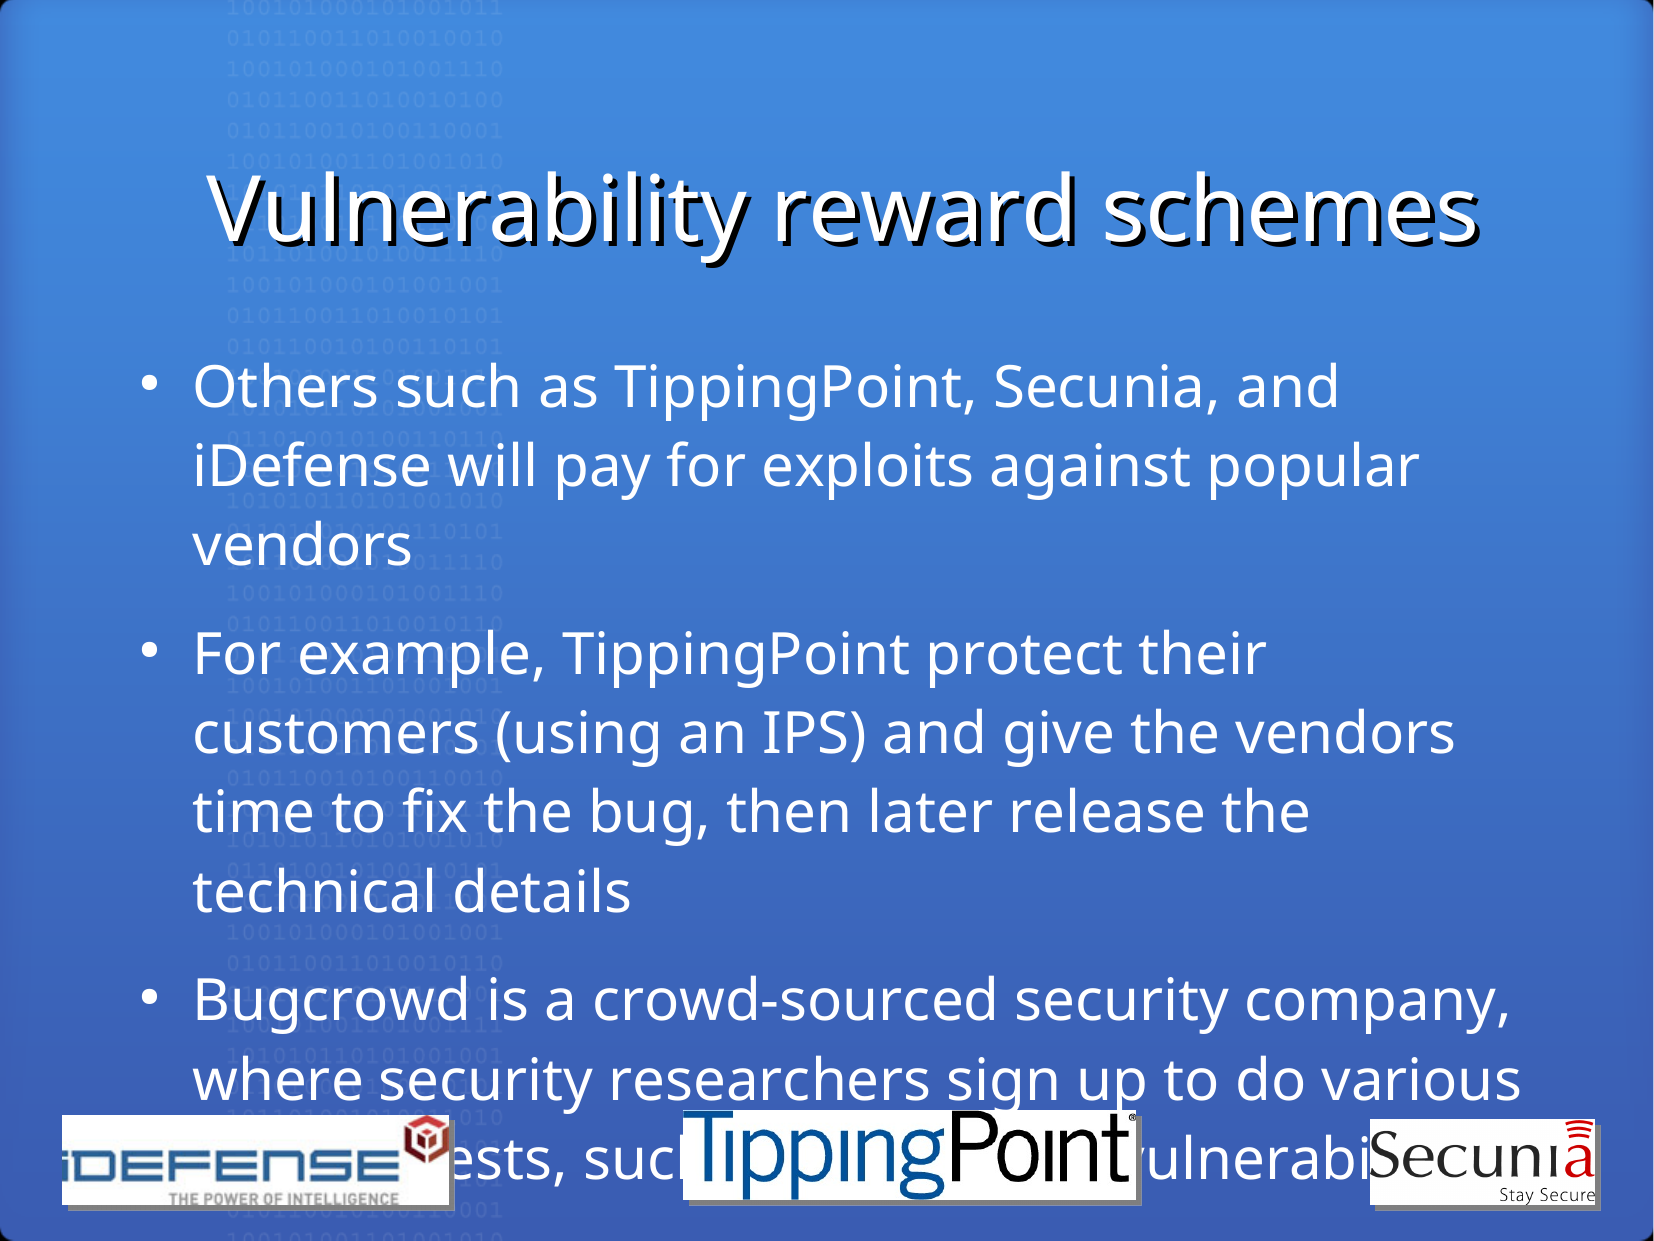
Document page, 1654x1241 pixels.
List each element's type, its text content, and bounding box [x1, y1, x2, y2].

picture [0, 0, 1654, 1241]
list Others such as TippingPoint, Secunia, and iDefense will pay for exploits against popular vendors For example, TippingPoint protect their customers (using an IPS) and give the vendors time to fix the bug, then later release the technical details Bugcrowd is a crowd-sourced security company, where security researchers sign up to do various security tests, such as looking for vulnerabilities [121, 344, 1534, 1127]
title Vulnerability reward schemes [121, 102, 1534, 310]
